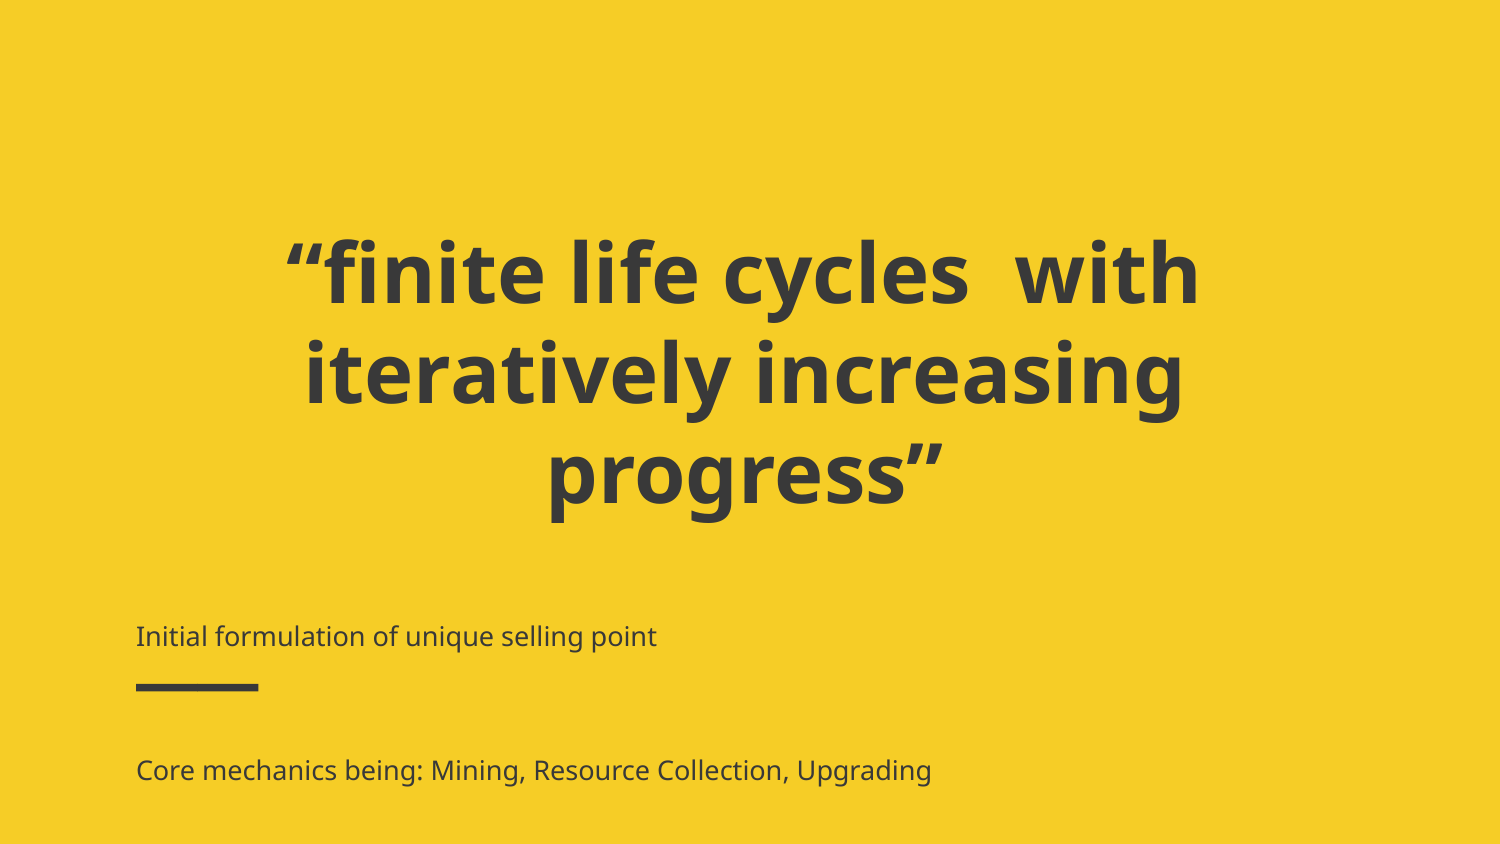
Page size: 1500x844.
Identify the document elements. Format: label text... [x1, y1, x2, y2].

title “finite life cycles with iteratively increasing progress” [138, 204, 1352, 516]
list Initial formulation of unique selling point Core mechanics being: Mining, Resource Collection, Upgrading [121, 596, 1383, 844]
